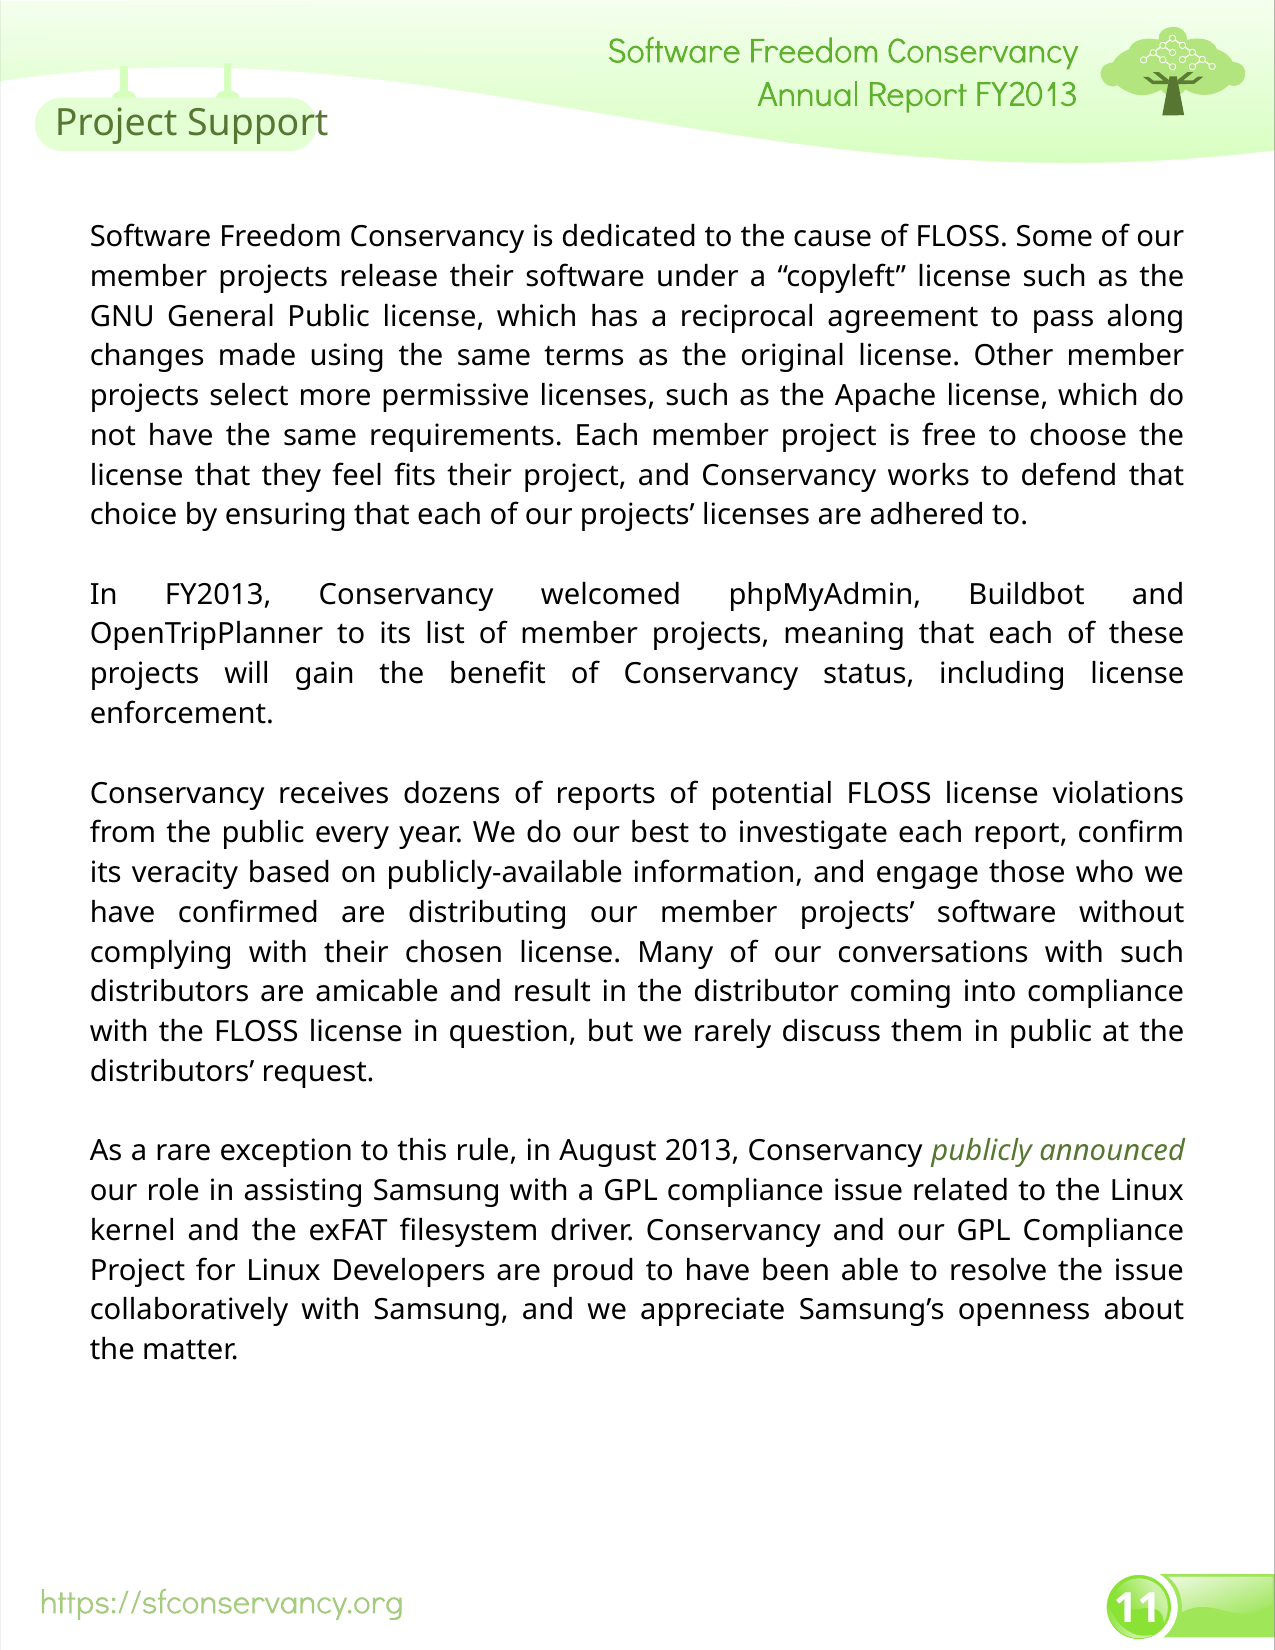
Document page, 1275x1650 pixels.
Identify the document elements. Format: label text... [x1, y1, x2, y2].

text_box Software Freedom Conservancy is dedicated to the cause of FLOSS. Some of our member projects release their software under a “copyleft” license such as the GNU General Public license, which has a reciprocal agreement to pass along changes made using the same terms as the original license. Other member projects select more permissive licenses, such as the Apache license, which do not have the same requirements. Each member project is free to choose the license that they feel fits their project, and Conservancy works to defend that choice by ensuring that each of our projects’ licenses are adhered to. In FY2013, Conservancy welcomed phpMyAdmin, Buildbot and OpenTripPlanner to its list of member projects, meaning that each of these projects will gain the benefit of Conservancy status, including license enforcement. Conservancy receives dozens of reports of potential FLOSS license violations from the public every year. We do our best to investigate each report, confirm its veracity based on publicly-available information, and engage those who we have confirmed are distributing our member projects’ software without complying with their chosen license. Many of our conversations with such distributors are amicable and result in the distributor coming into compliance with the FLOSS license in question, but we rarely discuss them in public at the distributors’ request. As a rare exception to this rule, in August 2013, Conservancy publicly announced our role in assisting Samsung with a GPL compliance issue related to the Linux kernel and the exFAT filesystem driver. Conservancy and our GPL Compliance Project for Linux Developers are proud to have been able to resolve the issue collaboratively with Samsung, and we appreciate Samsung’s openness about the matter. [75, 207, 1201, 1218]
text_box Project Support [40, 87, 319, 153]
